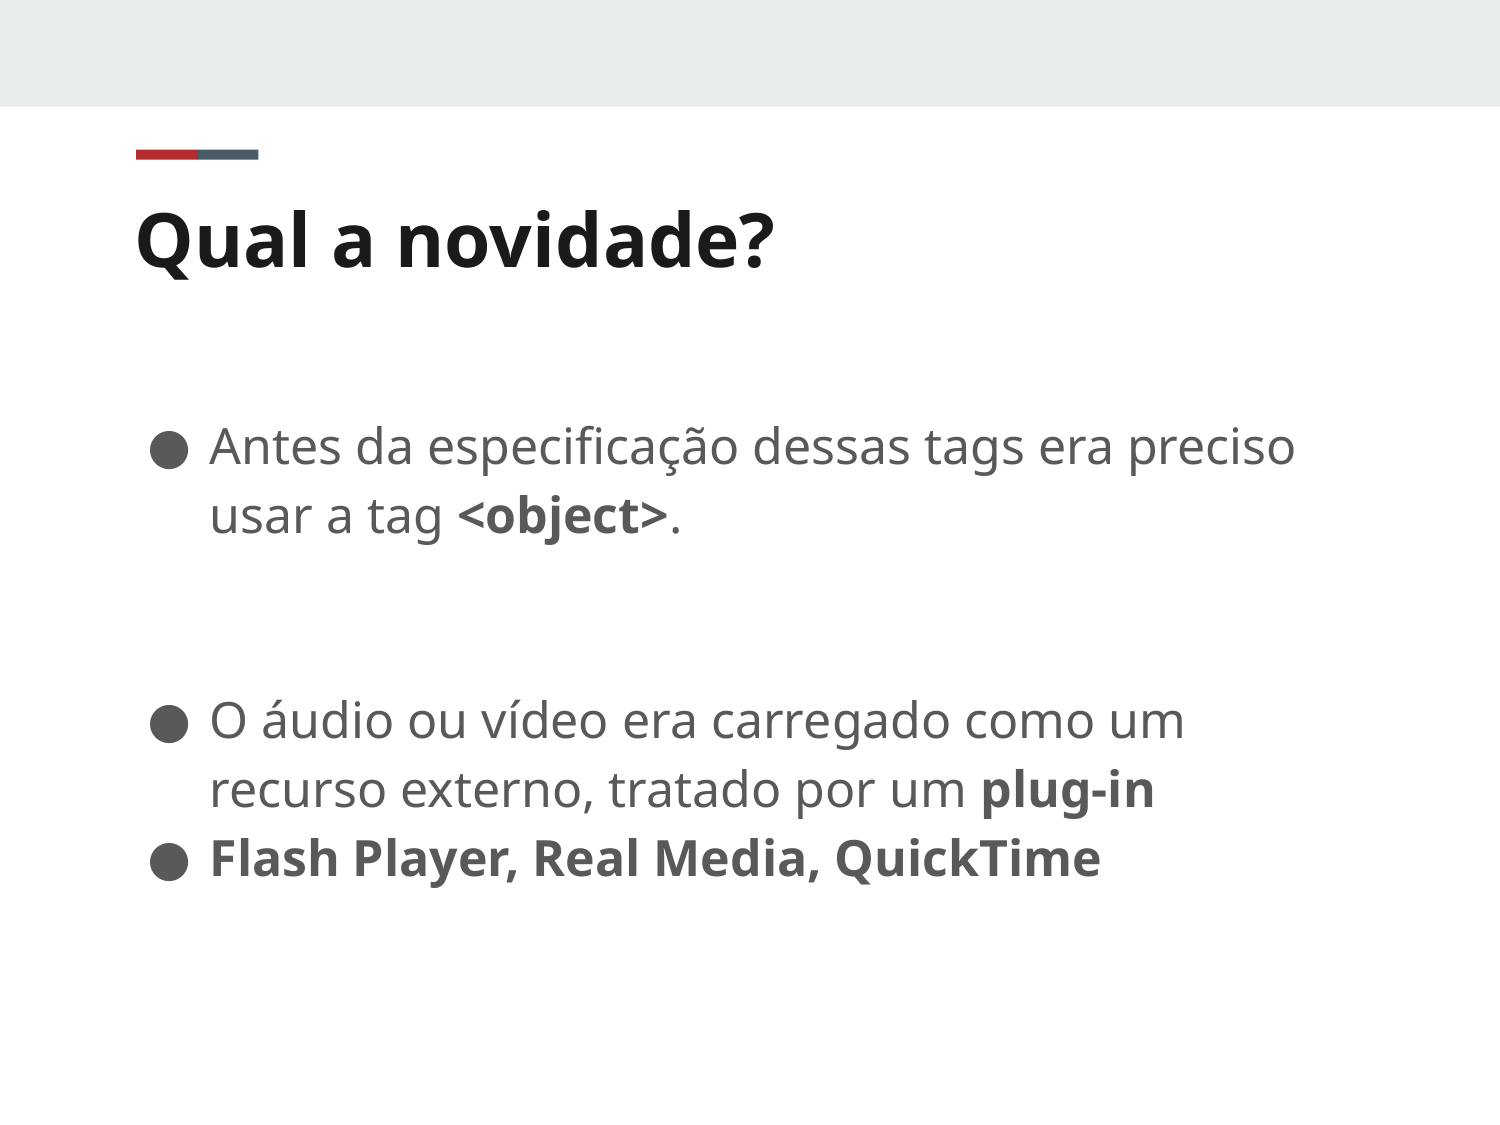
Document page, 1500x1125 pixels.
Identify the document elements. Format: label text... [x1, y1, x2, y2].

title Qual a novidade? [119, 177, 1381, 295]
list Antes da especificação dessas tags era preciso usar a tag <object>. O áudio ou vídeo era carregado como um recurso externo, tratado por um plug-in Flash Player, Real Media, QuickTime [119, 390, 1381, 1010]
